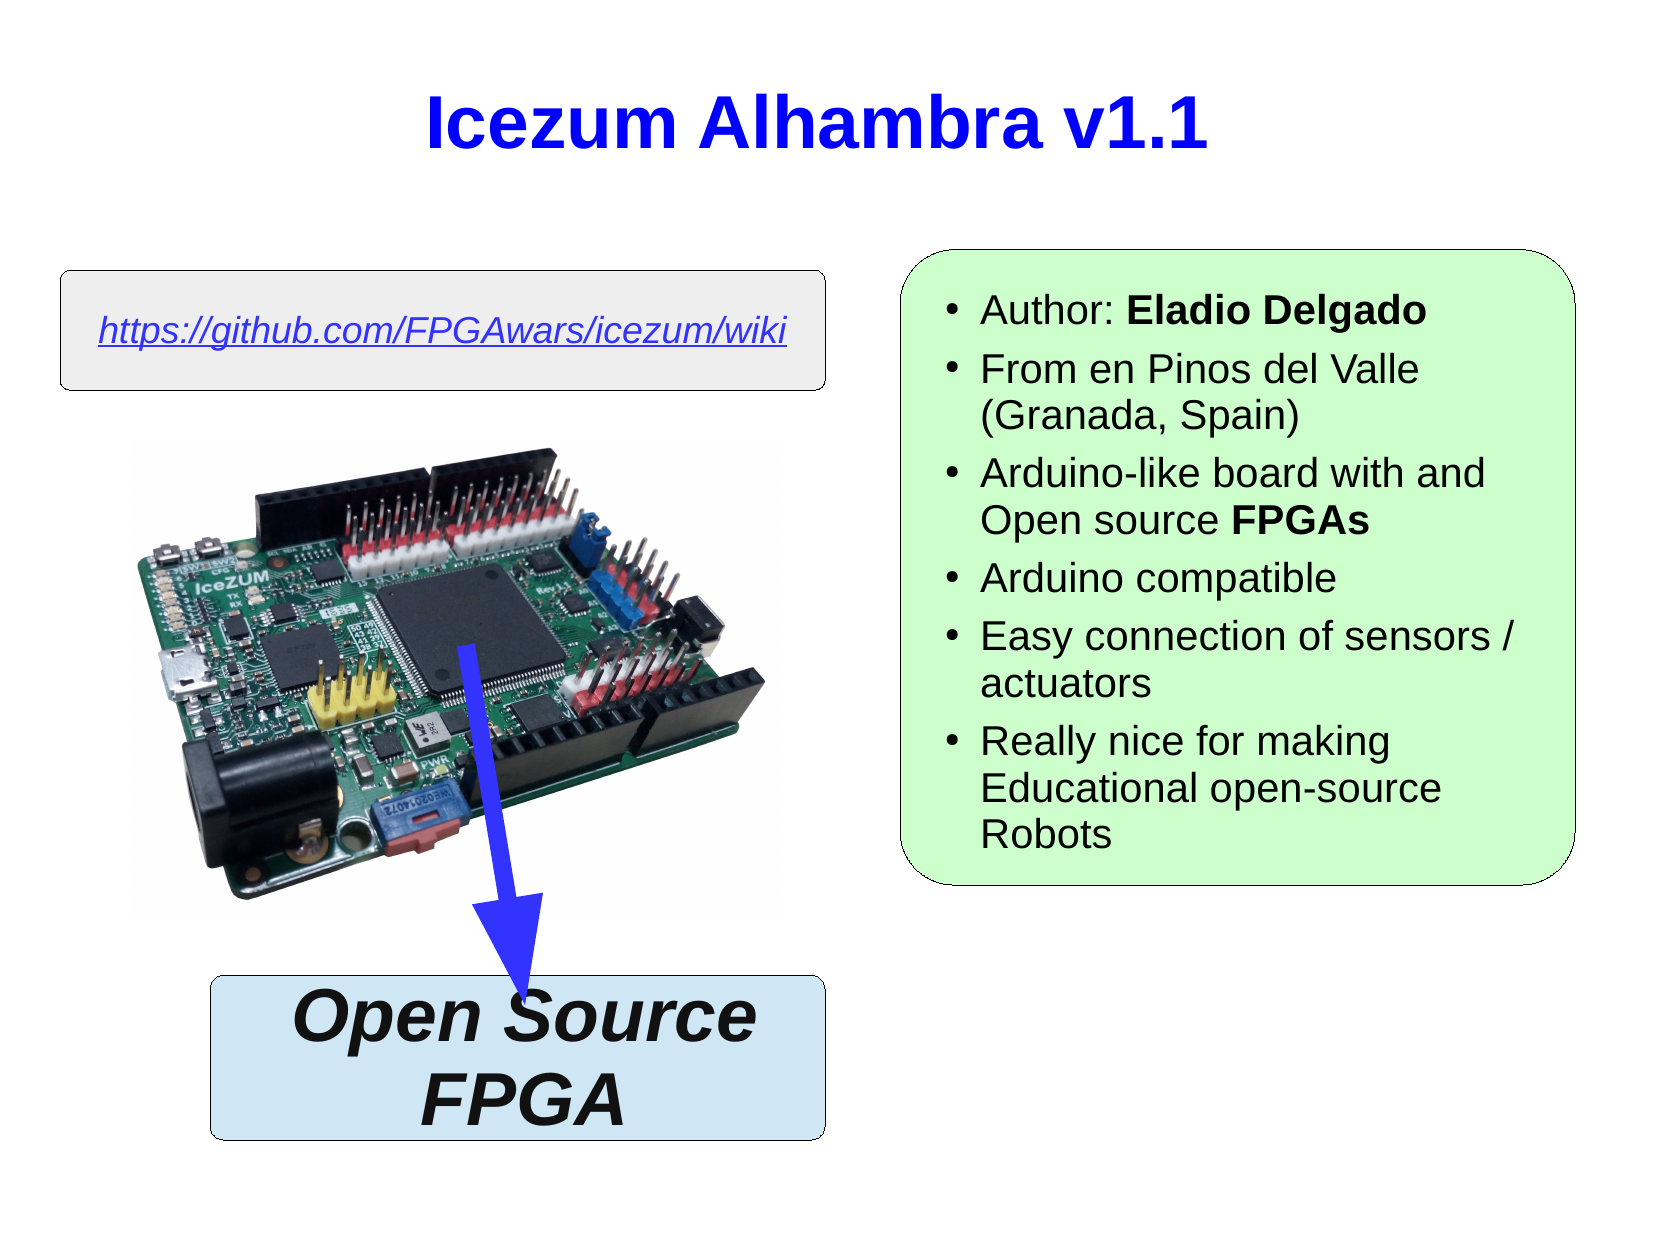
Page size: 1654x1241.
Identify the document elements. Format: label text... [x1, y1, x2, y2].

text_box Open Source FPGA [225, 973, 826, 1142]
picture [130, 440, 781, 916]
text_box Author: Eladio Delgado From en Pinos del Valle (Granada, Spain) Arduino-like board with and Open source FPGAs Arduino compatible Easy connection of sensors / actuators Really nice for making Educational open-source Robots [930, 279, 1576, 924]
text_box Icezum Alhambra v1.1 [90, 73, 1546, 211]
text_box https://github.com/FPGAwars/icezum/wiki [60, 270, 826, 391]
text_box [900, 249, 1569, 880]
text_box [210, 975, 225, 1141]
